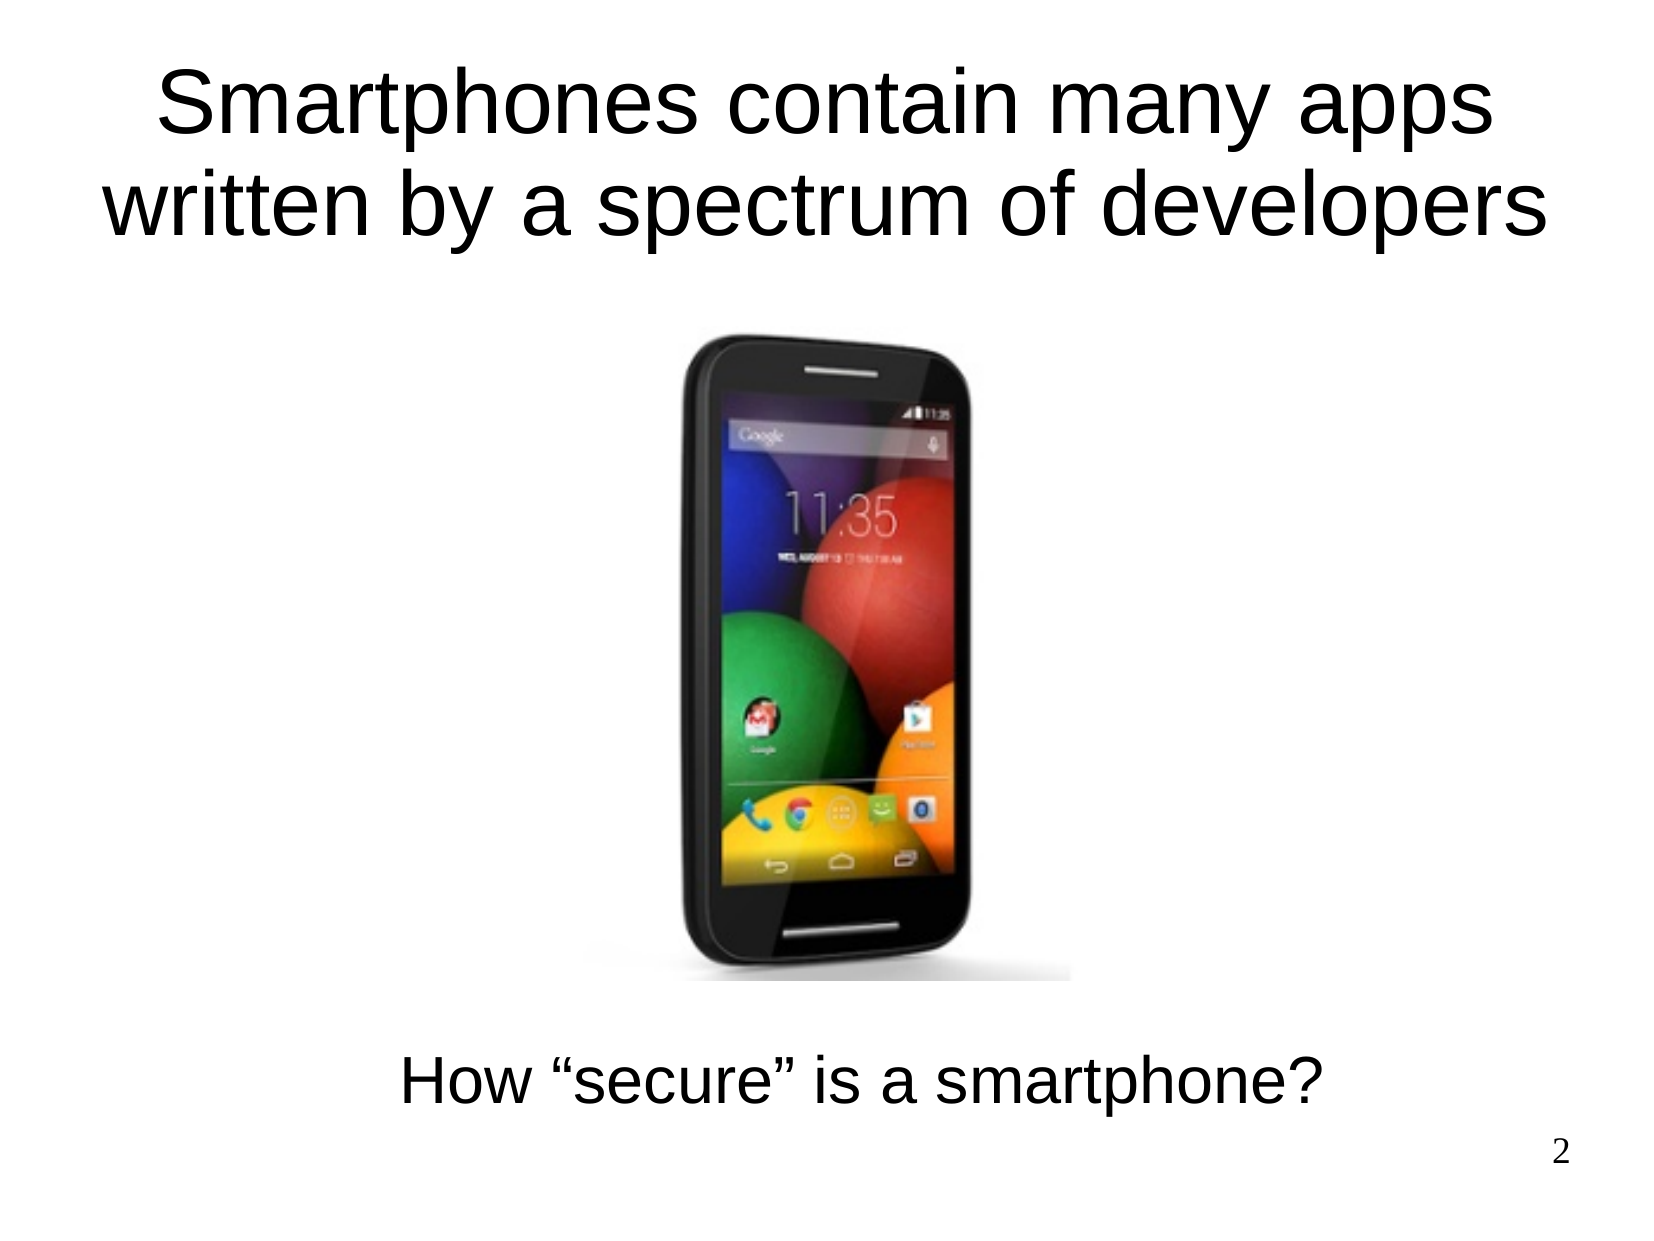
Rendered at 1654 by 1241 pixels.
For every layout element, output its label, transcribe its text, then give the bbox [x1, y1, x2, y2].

list How “secure” is a smartphone? [82, 938, 1571, 1127]
picture [281, 326, 1372, 981]
title Smartphones contain many apps written by a spectrum of developers [82, 49, 1571, 257]
